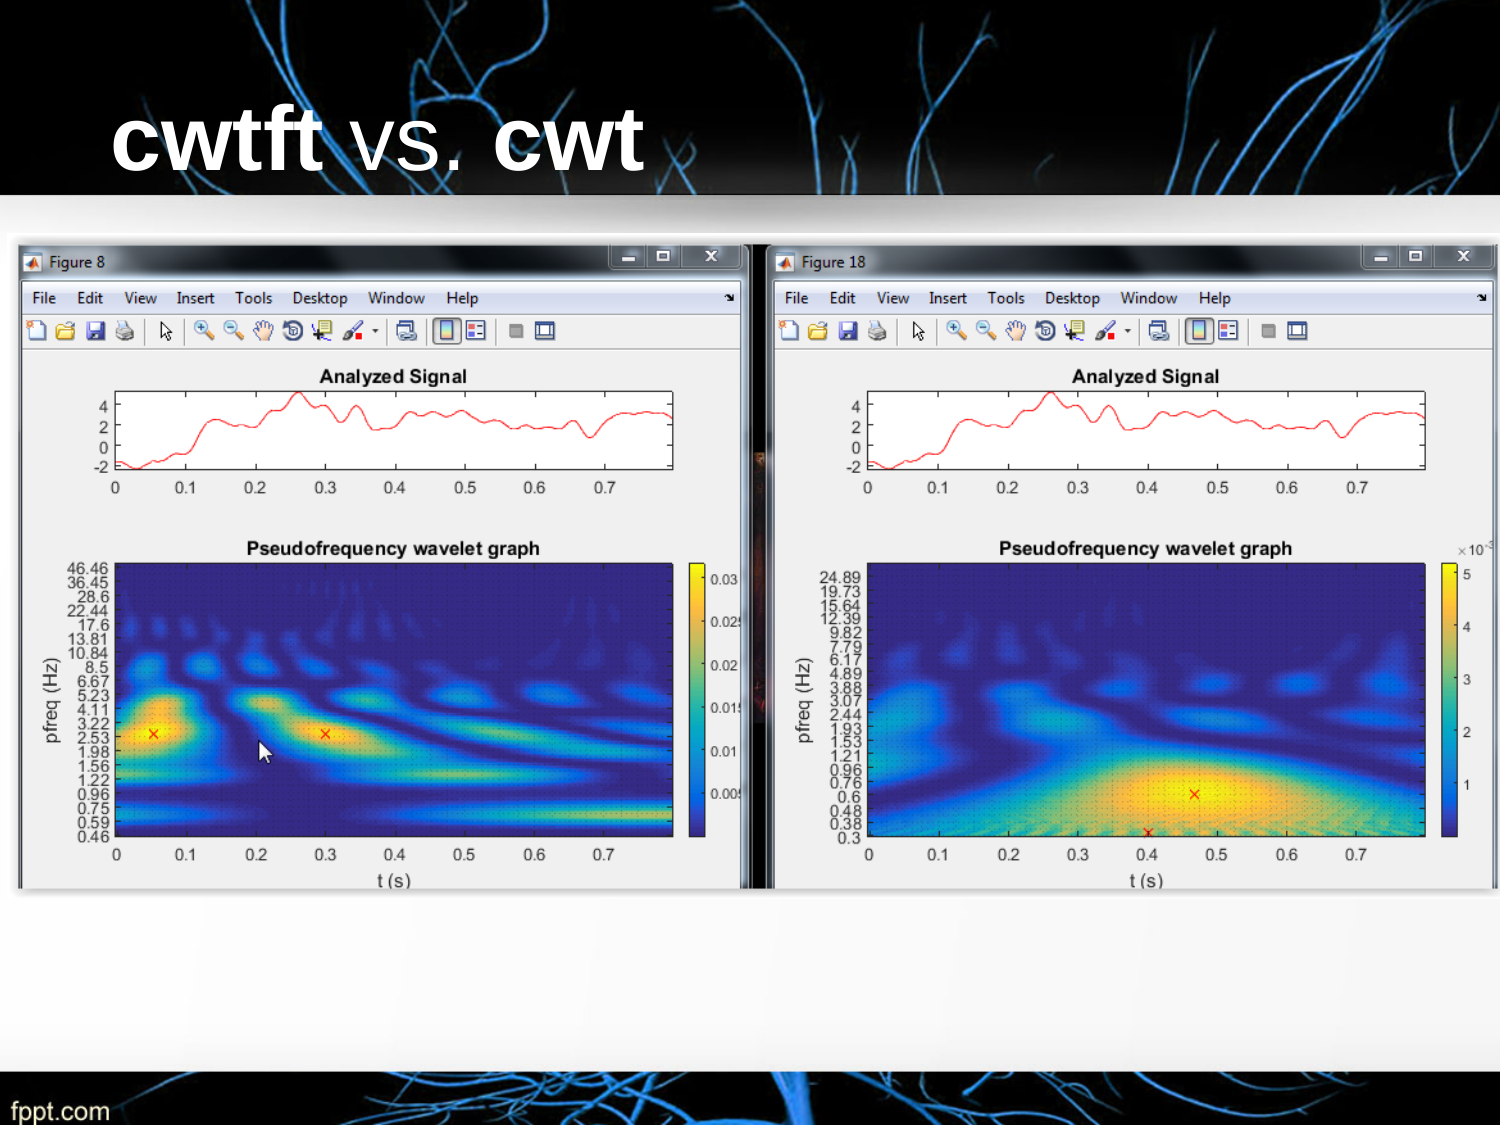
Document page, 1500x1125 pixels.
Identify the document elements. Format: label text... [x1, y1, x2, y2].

title cwtft vs. cwt [75, 45, 1425, 233]
picture [0, 0, 1500, 1125]
